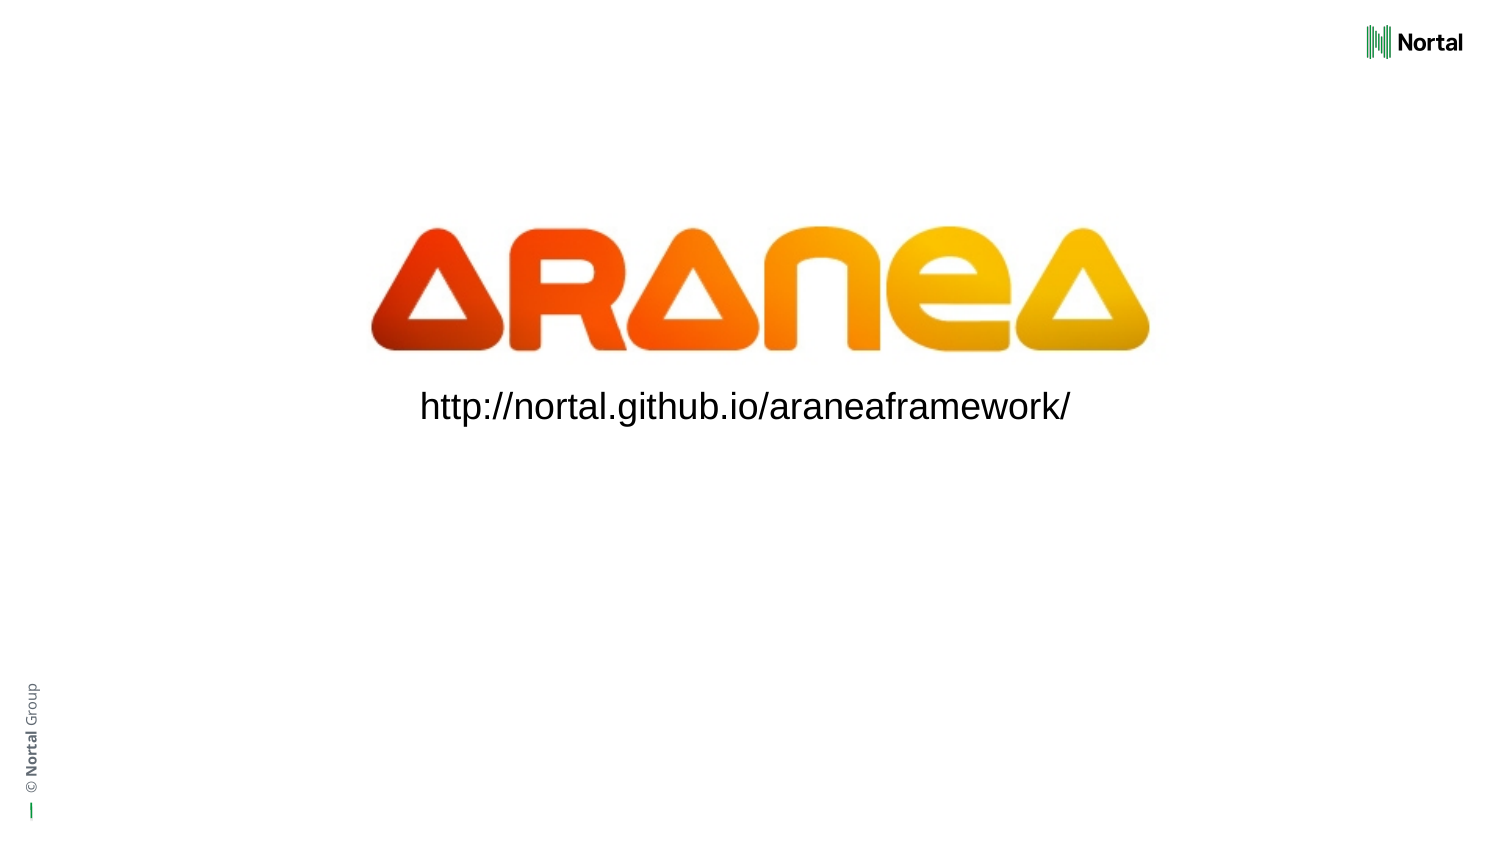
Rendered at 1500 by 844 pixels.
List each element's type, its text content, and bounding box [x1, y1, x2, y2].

text_box http://nortal.github.io/araneaframework/ [405, 378, 1086, 436]
picture [292, 164, 1231, 415]
